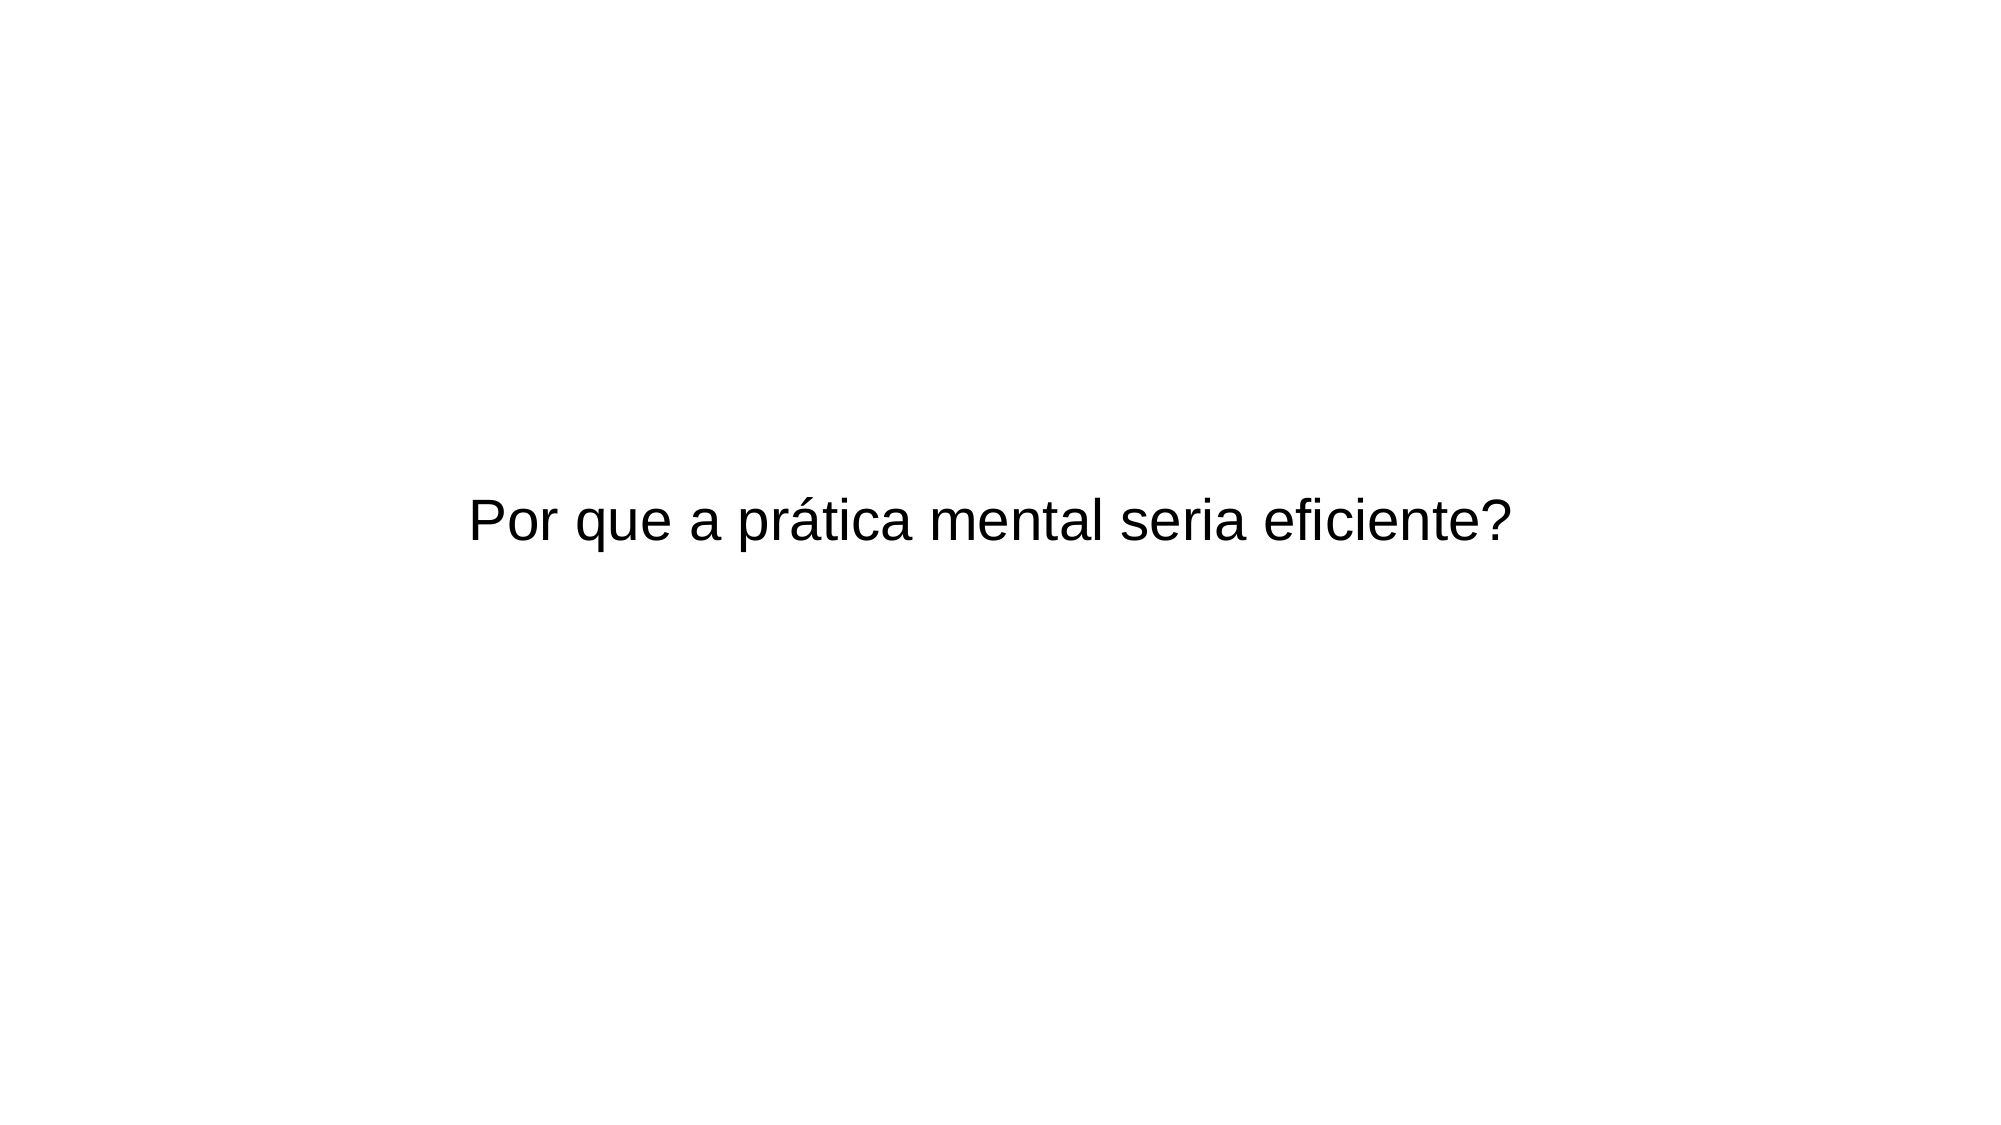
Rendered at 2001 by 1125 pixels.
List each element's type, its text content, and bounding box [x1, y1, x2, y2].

list Por que a prática mental seria eficiente? [137, 299, 1863, 1014]
